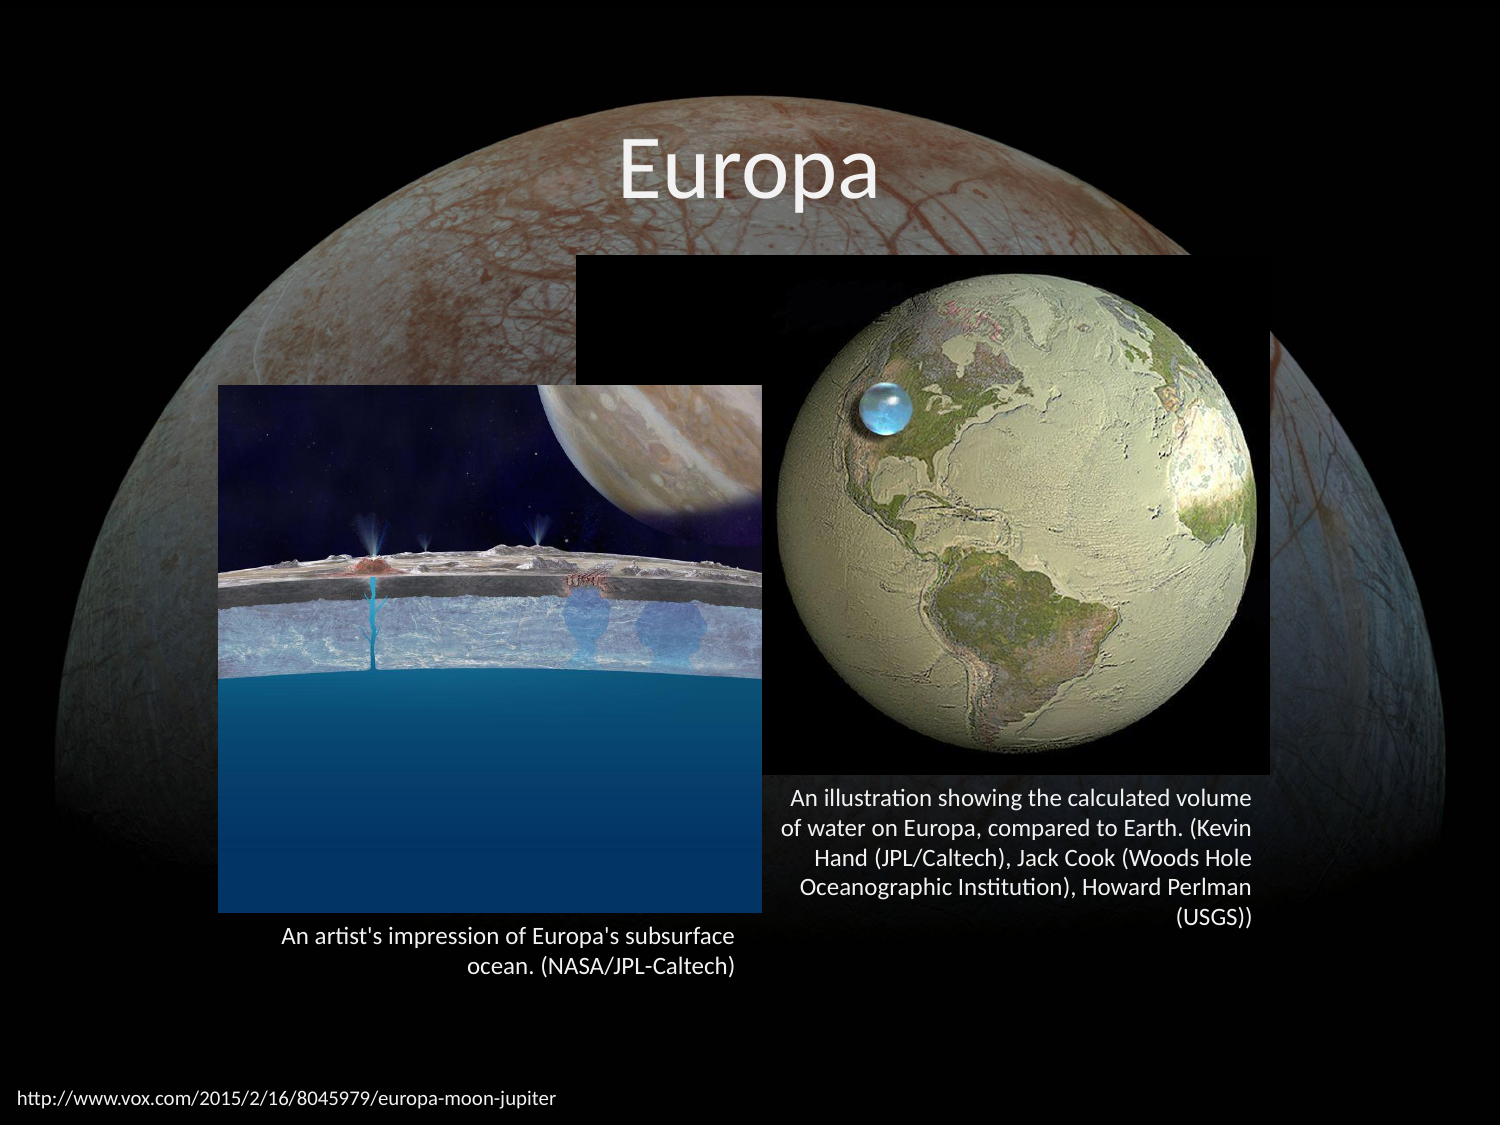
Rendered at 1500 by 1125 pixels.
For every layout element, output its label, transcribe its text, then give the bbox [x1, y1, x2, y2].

title Europa [103, 59, 1397, 278]
text_box http://www.vox.com/2015/2/16/8045979/europa-moon-jupiter [1, 1052, 786, 1118]
text_box An illustration showing the calculated volume of water on Europa, compared to Earth. (Kevin Hand (JPL/Caltech), Jack Cook (Woods Hole Oceanographic Institution), Howard Perlman (USGS)) [753, 773, 1268, 941]
text_box An artist's impression of Europa's subsurface ocean. (NASA/JPL-Caltech) [222, 912, 751, 988]
picture [0, 8, 1500, 1118]
